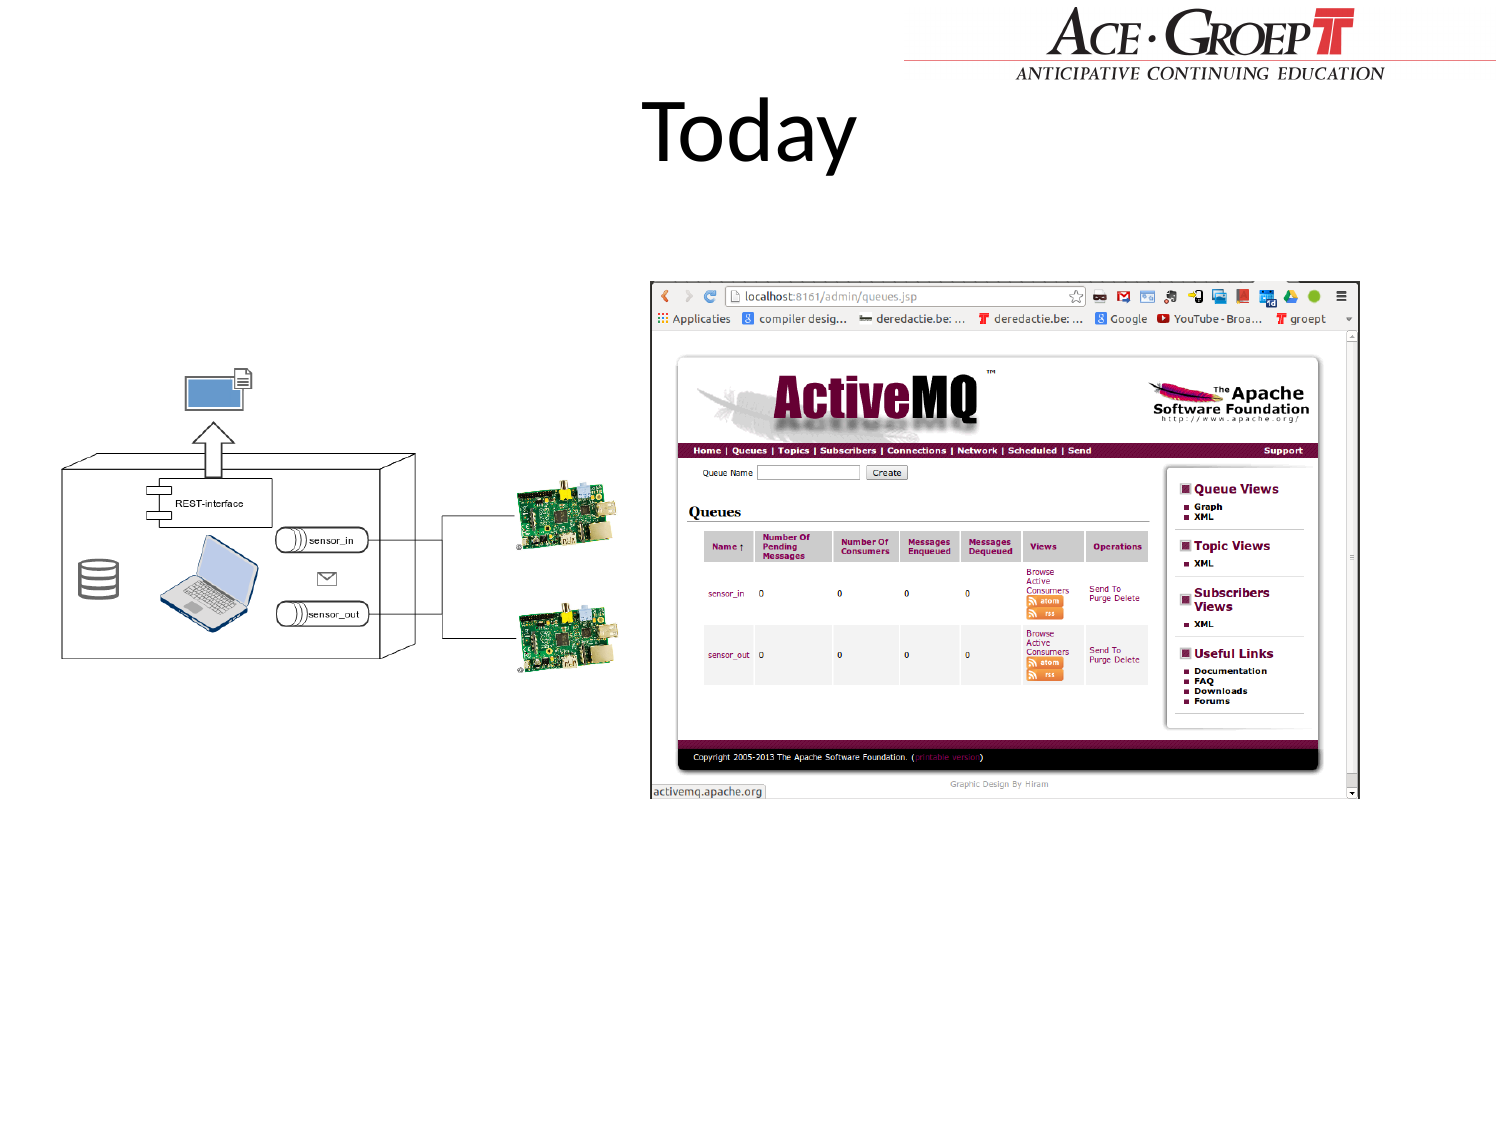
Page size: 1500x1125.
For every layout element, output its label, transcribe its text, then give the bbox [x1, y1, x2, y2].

picture [904, 7, 1496, 80]
picture [45, 361, 637, 691]
title Today [75, 45, 1425, 233]
picture [650, 281, 1360, 799]
